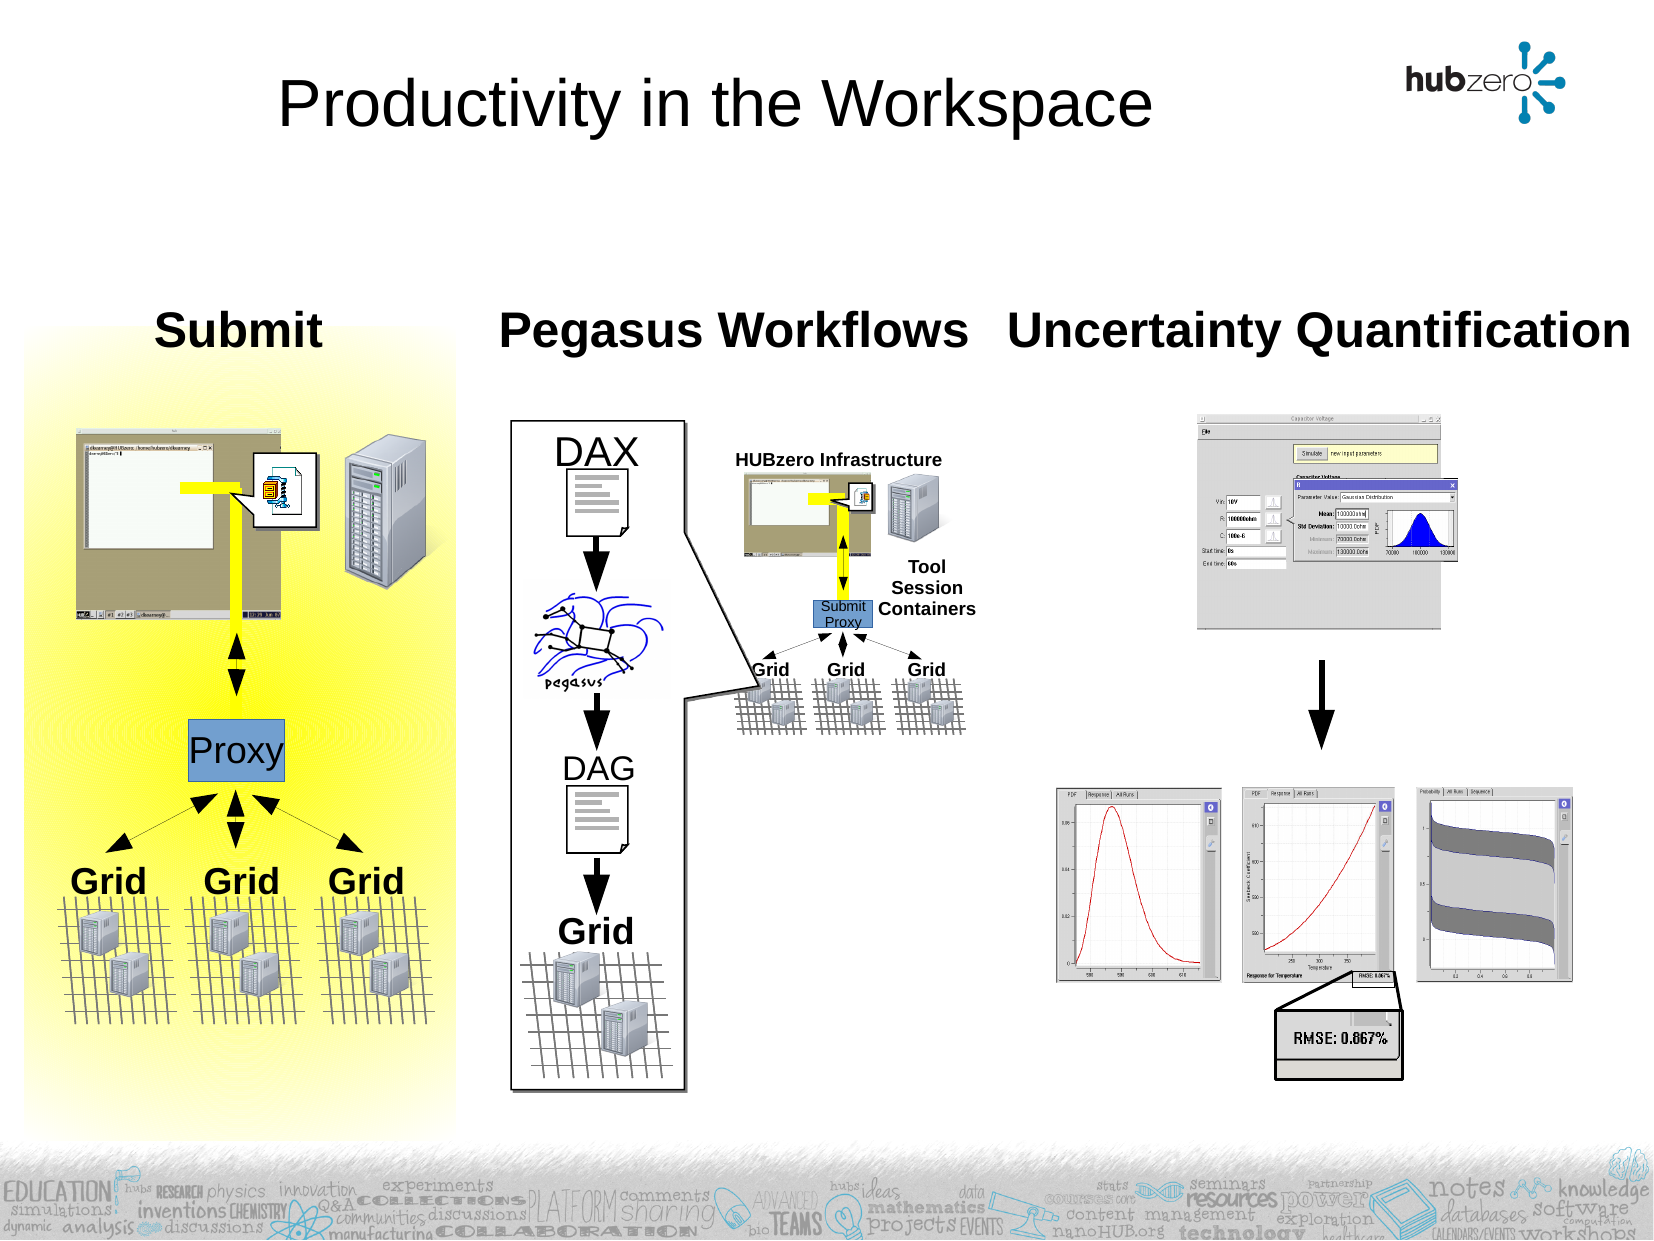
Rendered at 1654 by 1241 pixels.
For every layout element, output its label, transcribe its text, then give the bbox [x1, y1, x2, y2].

text_box Grid [743, 652, 805, 688]
picture [76, 428, 281, 620]
picture [329, 428, 458, 595]
text_box DAX [539, 421, 655, 483]
picture [72, 909, 164, 999]
picture [903, 688, 963, 727]
text_box Tool Session Containers [863, 549, 999, 631]
text_box [511, 420, 759, 1090]
picture [242, 505, 281, 620]
text_box DAG [547, 741, 652, 796]
picture [544, 960, 666, 1059]
text_box Grid [893, 652, 962, 688]
picture [258, 461, 306, 520]
text_box Proxy [188, 719, 285, 782]
picture [1416, 787, 1573, 983]
text_box HUBzero Infrastructure [720, 442, 958, 479]
picture [1197, 414, 1458, 631]
picture [1335, 974, 1352, 983]
picture [878, 471, 959, 545]
text_box Uncertainty Quantification [992, 295, 1648, 367]
text_box Pegasus Workflows [483, 295, 985, 367]
text_box Submit Proxy [813, 600, 873, 628]
picture [743, 688, 804, 727]
title Productivity in the Workspace [82, 46, 1351, 161]
picture [202, 909, 294, 999]
picture [1402, 38, 1569, 127]
picture [523, 579, 671, 699]
picture [1242, 787, 1395, 983]
text_box Grid [55, 852, 163, 910]
picture [1353, 972, 1394, 983]
picture [853, 486, 871, 508]
text_box Grid [542, 903, 650, 960]
picture [1276, 1012, 1402, 1078]
picture [822, 688, 882, 727]
text_box Grid [812, 652, 881, 688]
text_box Grid [188, 852, 296, 910]
picture [744, 472, 871, 557]
text_box Grid [313, 852, 420, 910]
picture [332, 909, 424, 999]
text_box [24, 326, 456, 1141]
text_box Submit [138, 295, 339, 367]
picture [0, 1140, 1654, 1240]
text_box [830, 483, 873, 511]
picture [849, 511, 871, 557]
picture [1056, 787, 1222, 983]
